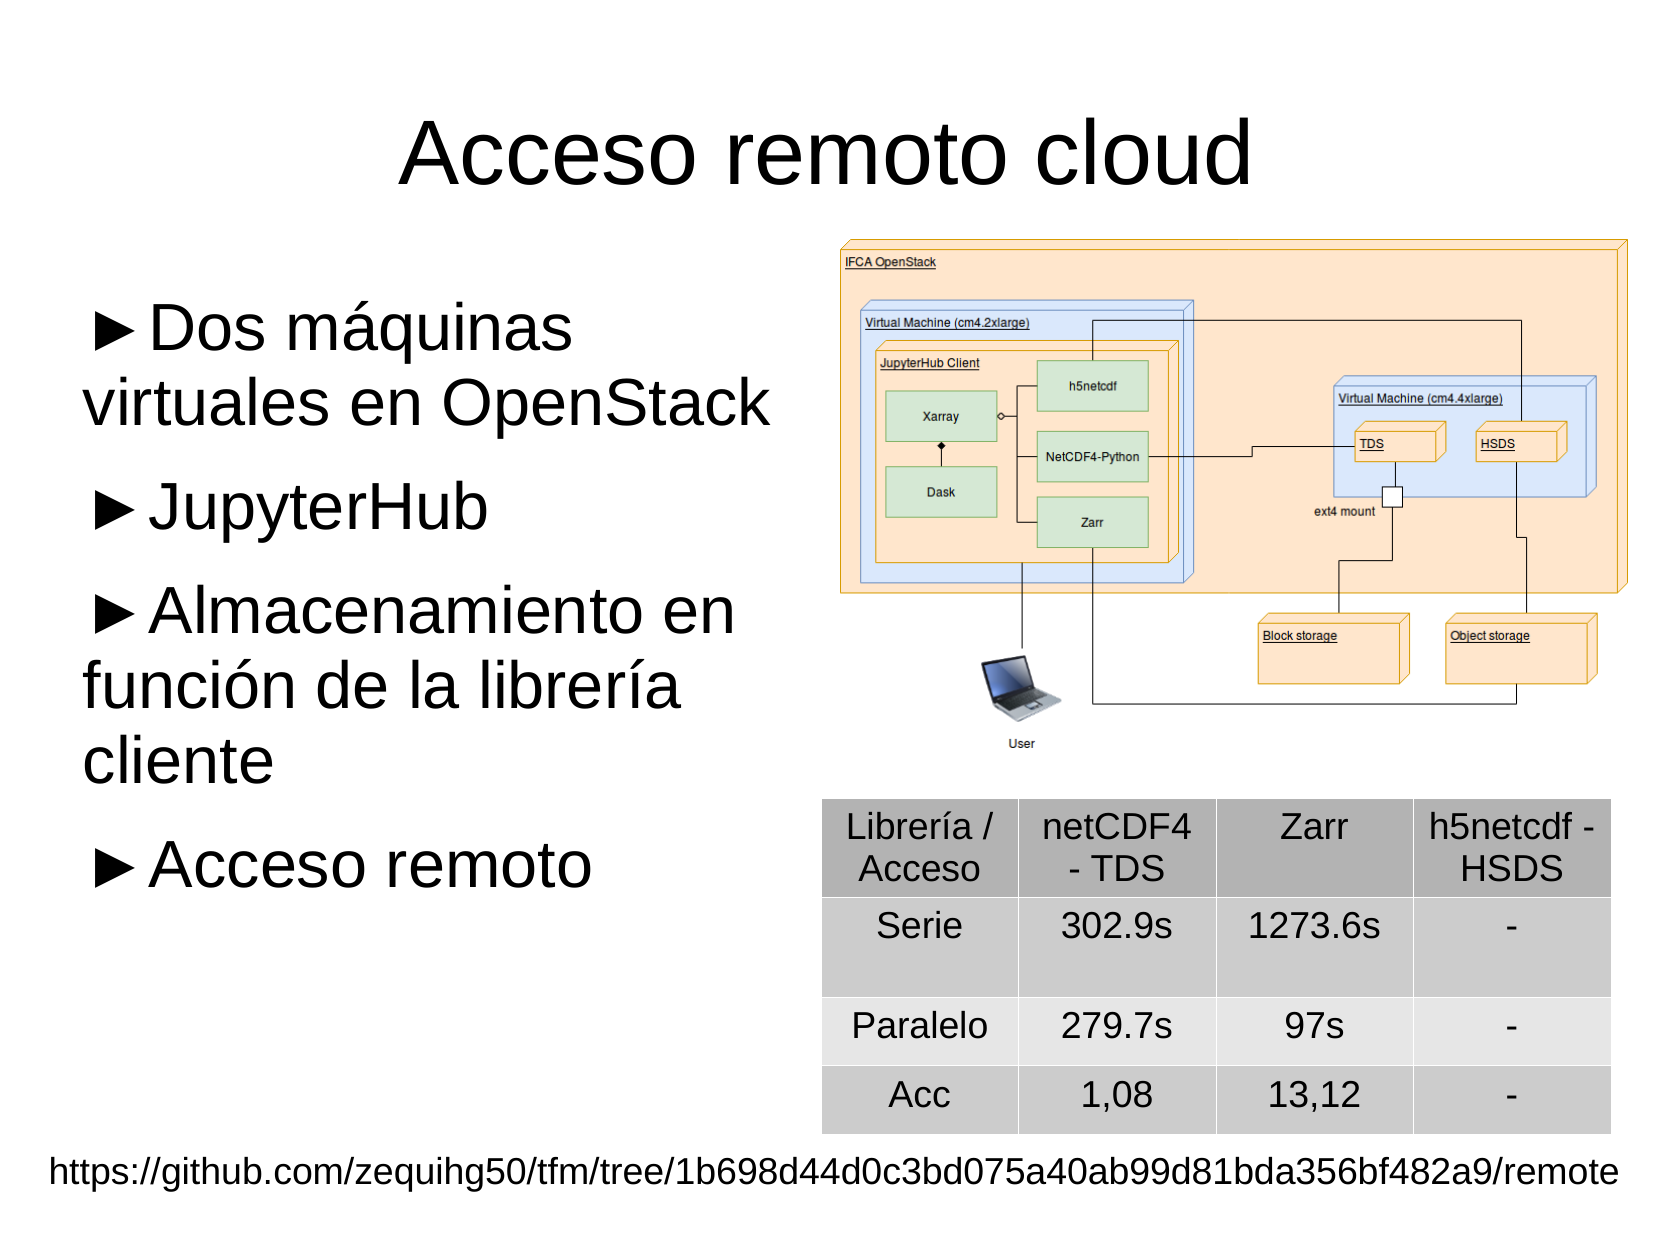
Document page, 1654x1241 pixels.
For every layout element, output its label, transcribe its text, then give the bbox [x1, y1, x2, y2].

table_cell 1,08 [1019, 1066, 1216, 1134]
table_header Zarr [1217, 799, 1413, 897]
table_cell Paralelo [822, 998, 1018, 1065]
table_header h5netcdf - HSDS [1414, 799, 1611, 897]
table_cell - [1414, 898, 1611, 997]
picture [840, 239, 1628, 751]
table_cell Acc [822, 1066, 1018, 1134]
list ►Dos máquinas virtuales en OpenStack ►JupyterHub ►Almacenamiento en función de la librería cliente ►Acceso remoto [82, 290, 809, 1010]
table_header Librería /Acceso [822, 799, 1018, 897]
table_header netCDF4 - TDS [1019, 799, 1216, 897]
table_cell 13,12 [1217, 1066, 1413, 1134]
table_cell 279.7s [1019, 998, 1216, 1065]
table_cell 302.9s [1019, 898, 1216, 997]
text_box https://github.com/zequihg50/tfm/tree/1b698d44d0c3bd075a40ab99d81bda356bf482a9/remote [33, 1143, 1636, 1201]
table_cell - [1414, 1066, 1611, 1134]
table_cell 97s [1217, 998, 1413, 1065]
table_cell 1273.6s [1217, 898, 1413, 997]
table_cell Serie [822, 898, 1018, 997]
title Acceso remoto cloud [82, 49, 1571, 257]
table_cell - [1414, 998, 1611, 1065]
